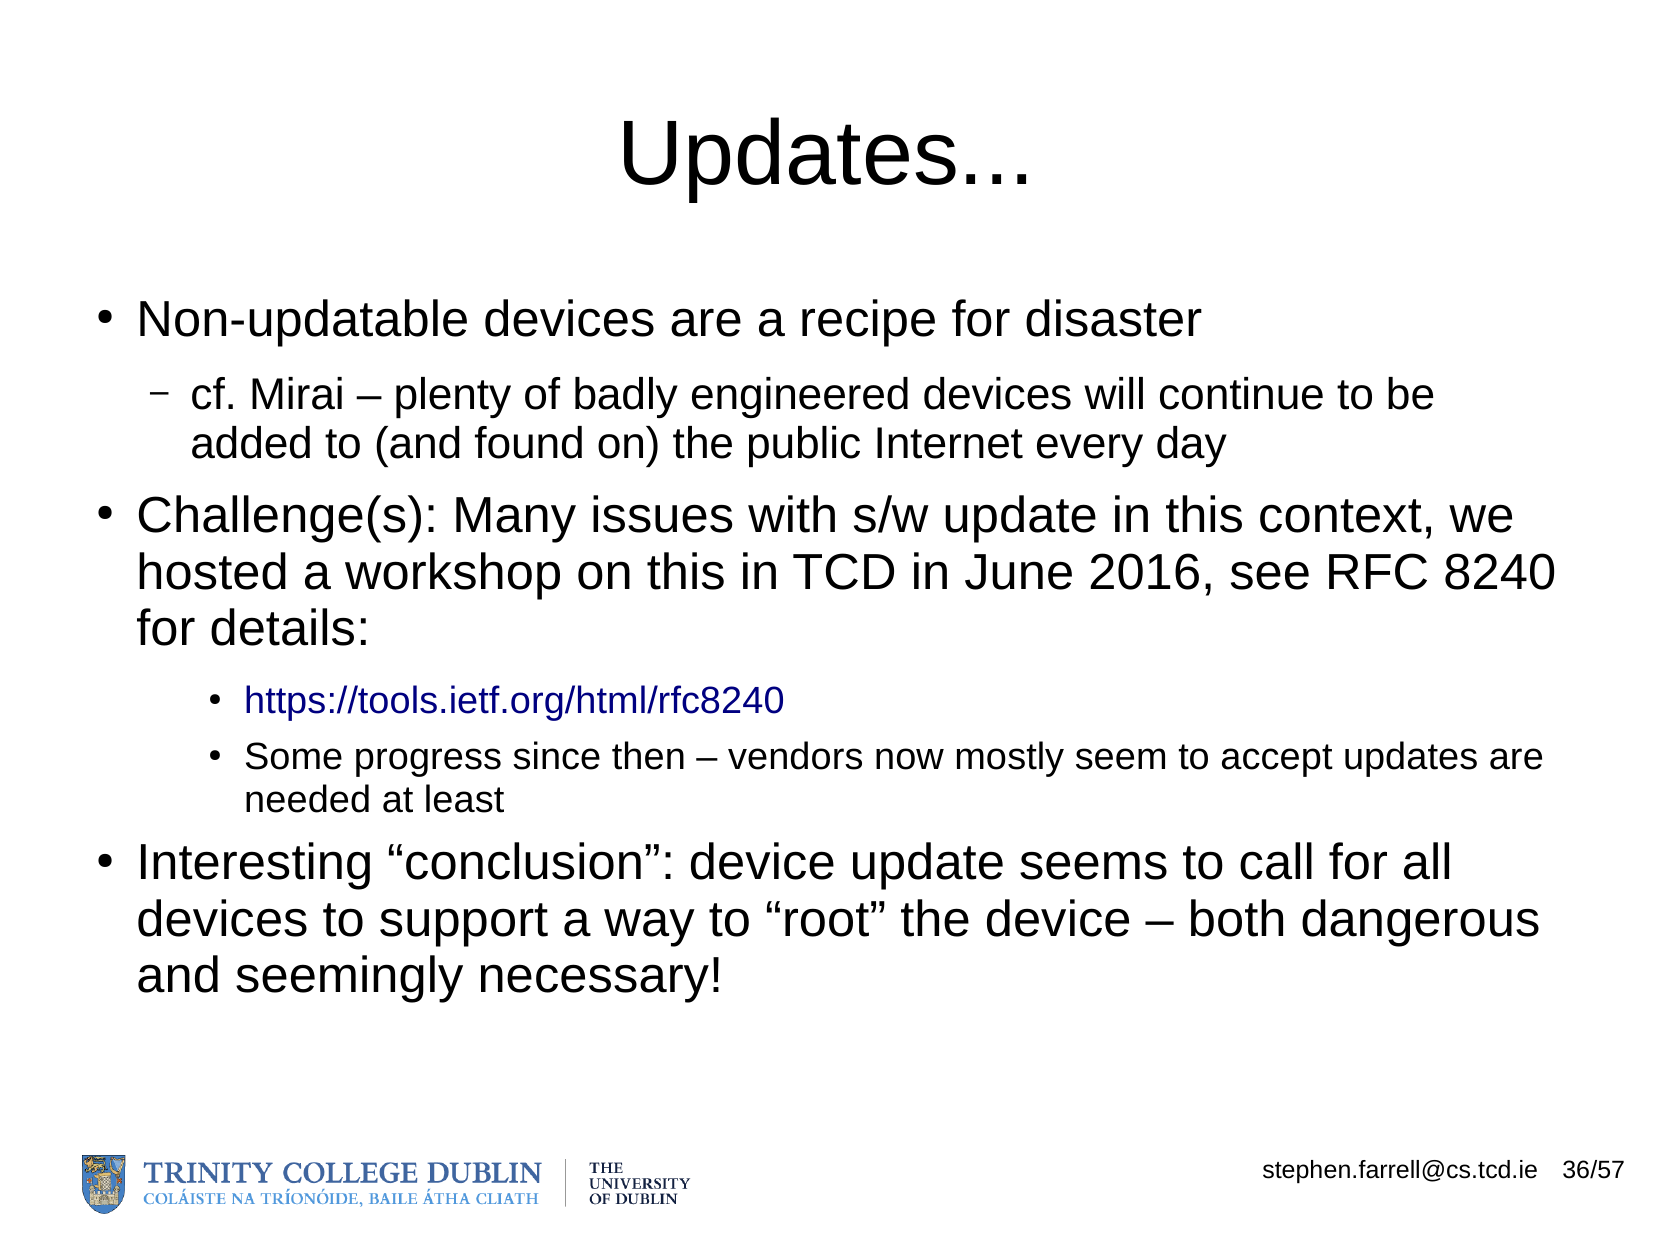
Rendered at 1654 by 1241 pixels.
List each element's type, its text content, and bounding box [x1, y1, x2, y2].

title Updates... [82, 49, 1571, 257]
picture [82, 1155, 694, 1214]
list Non-updatable devices are a recipe for disaster cf. Mirai – plenty of badly engineered devices will continue to be added to (and found on) the public Internet every day Challenge(s): Many issues with s/w update in this context, we hosted a workshop on this in TCD in June 2016, see RFC 8240 for details: https://tools.ietf.org/html/rfc8240 Some progress since then – vendors now mostly seem to accept updates are needed at least Interesting “conclusion”: device update seems to call for all devices to support a way to “root” the device – both dangerous and seemingly necessary! [82, 290, 1571, 1010]
